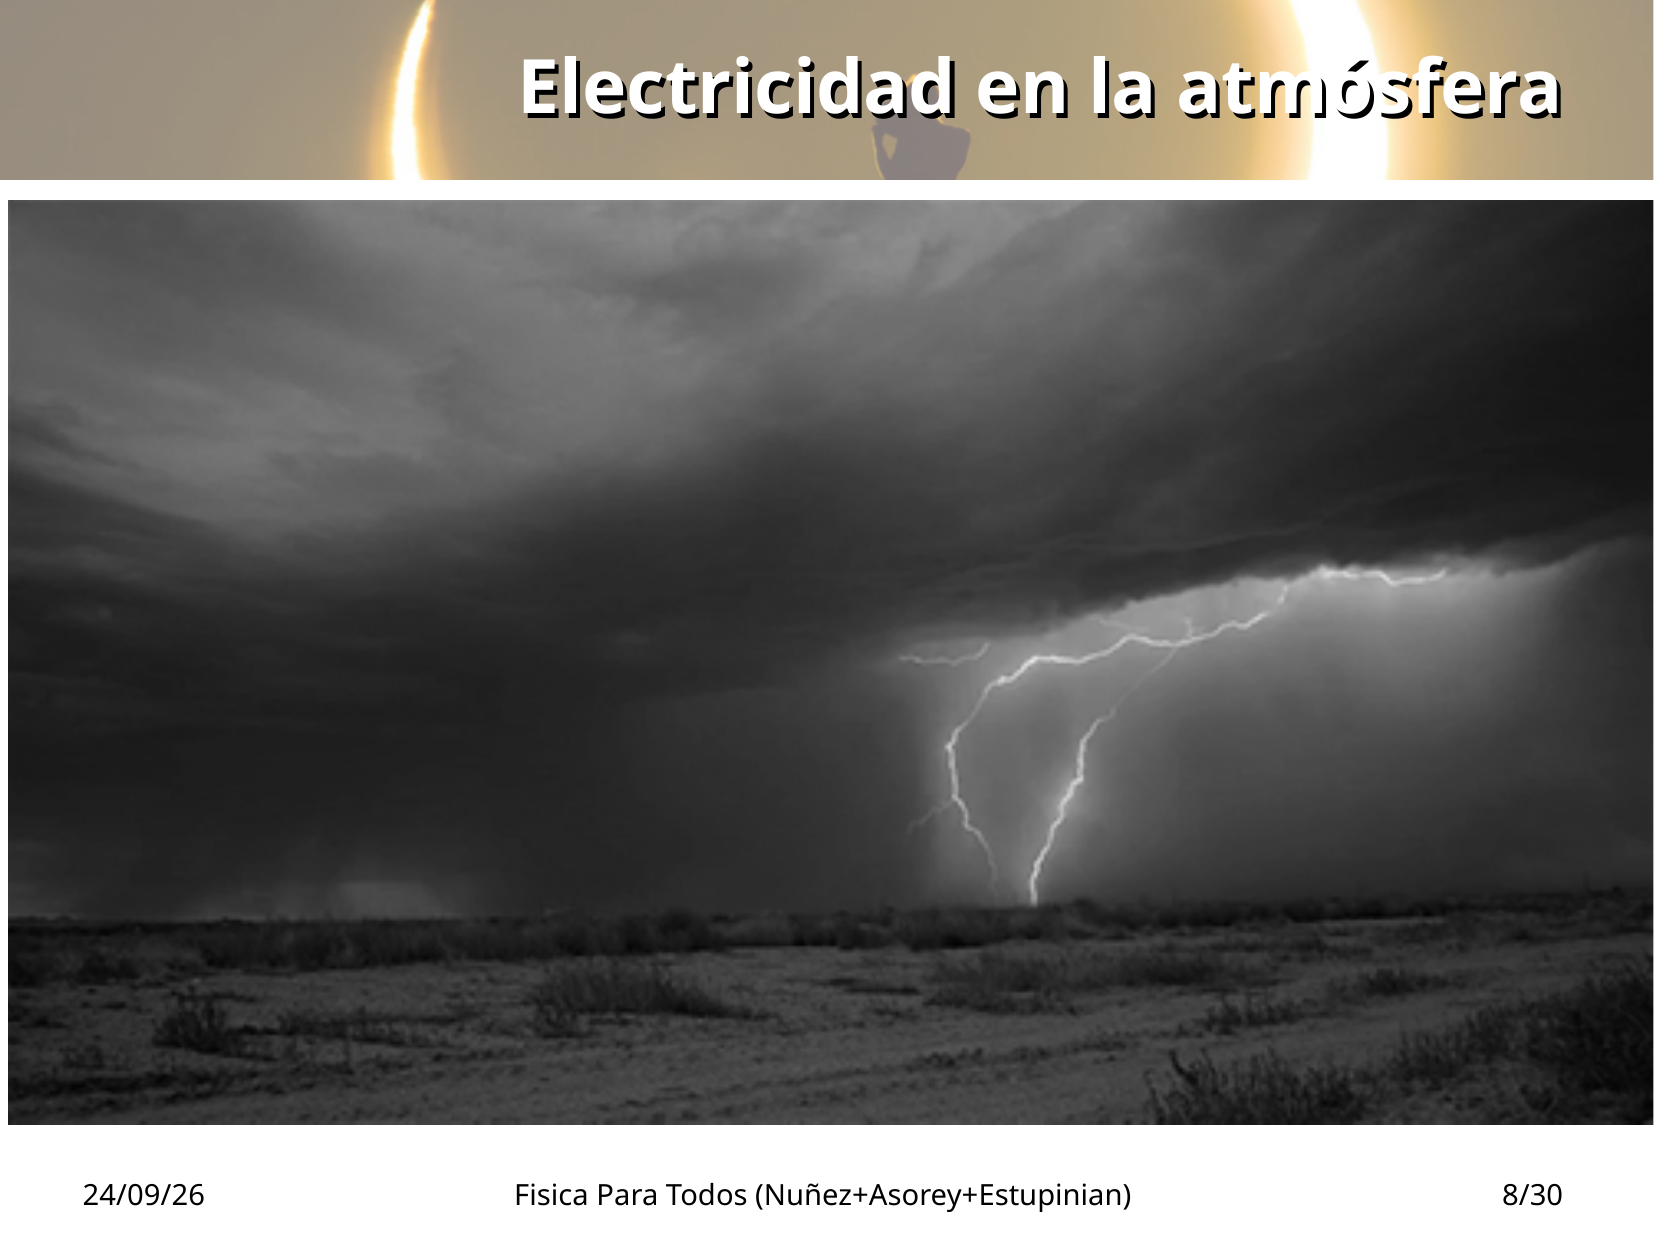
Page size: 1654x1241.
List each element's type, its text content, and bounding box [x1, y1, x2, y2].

title Electricidad en la atmósfera [75, 19, 1564, 151]
picture [8, 200, 1654, 1126]
picture [0, 0, 1654, 180]
